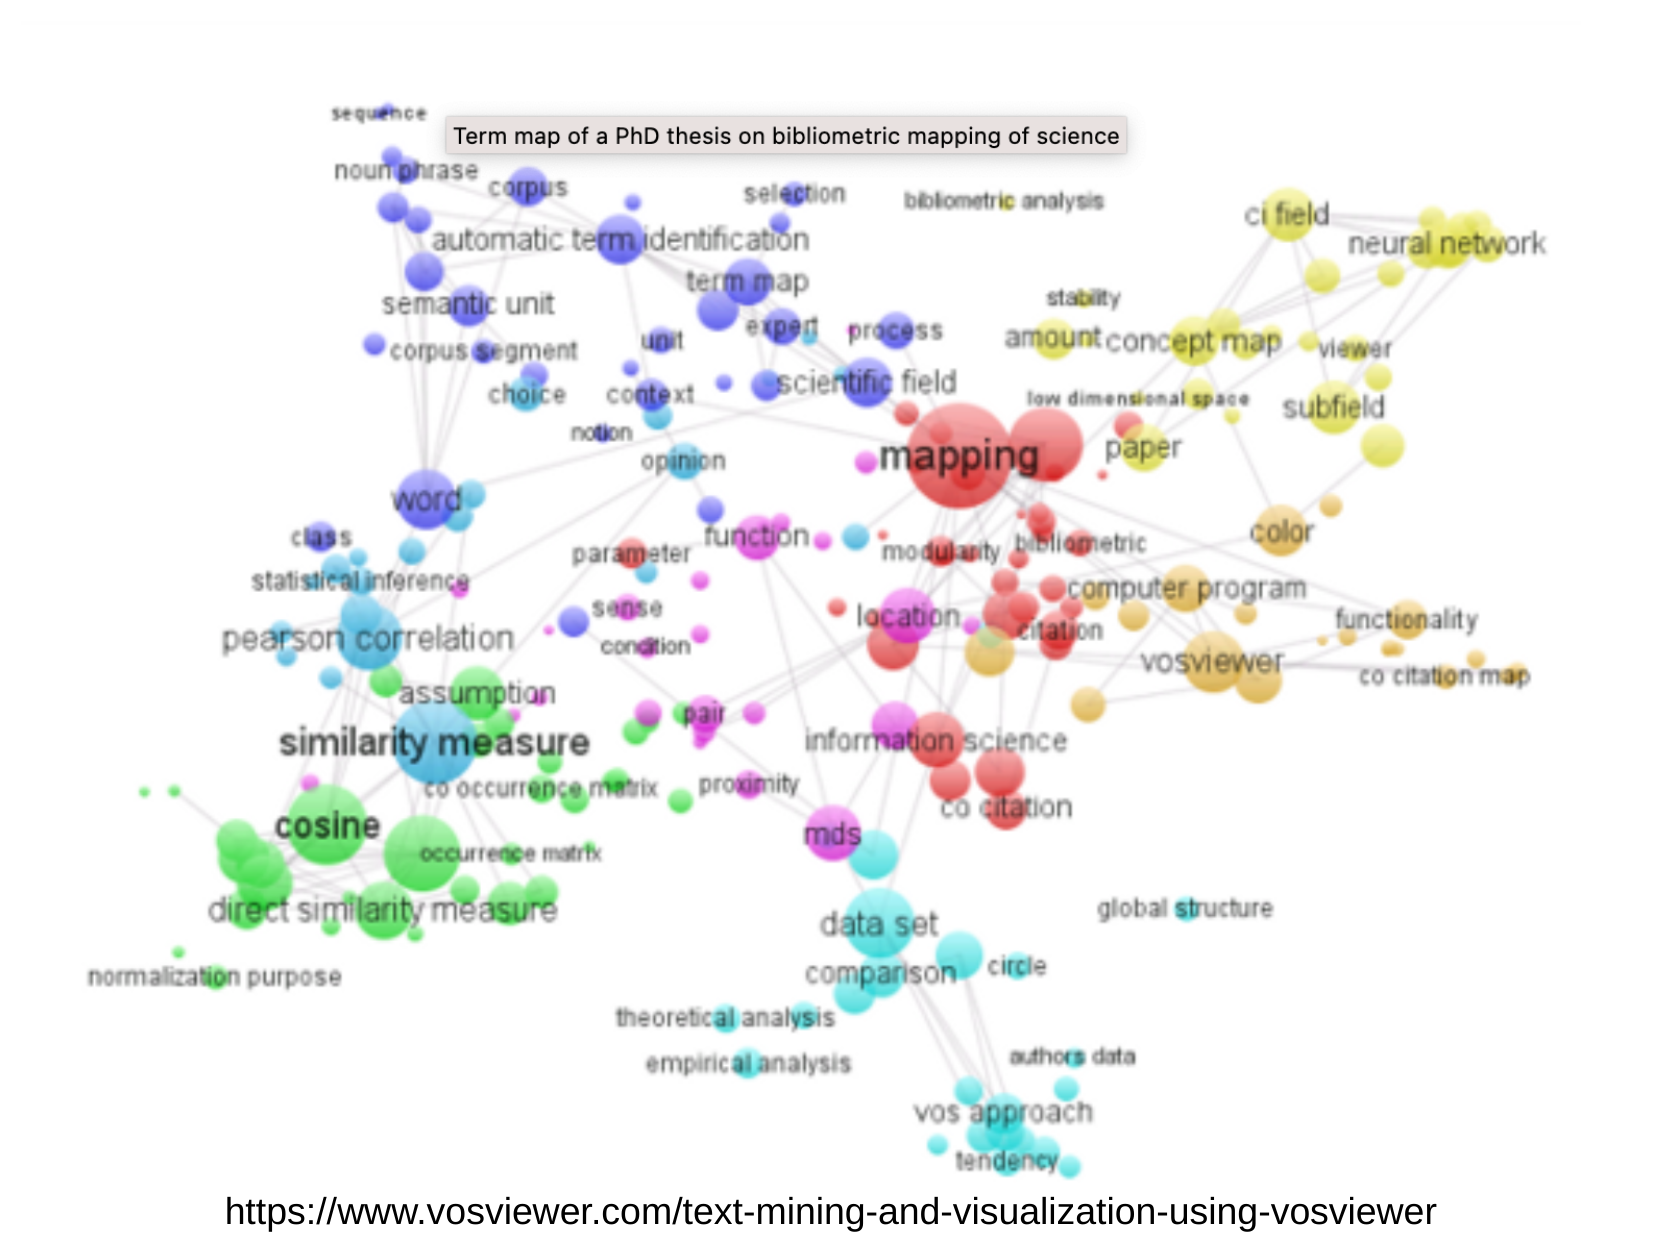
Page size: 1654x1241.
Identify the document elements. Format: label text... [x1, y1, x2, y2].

text_box https://www.vosviewer.com/text-mining-and-visualization-using-vosviewer [210, 1183, 1459, 1241]
picture [21, 21, 1581, 1190]
